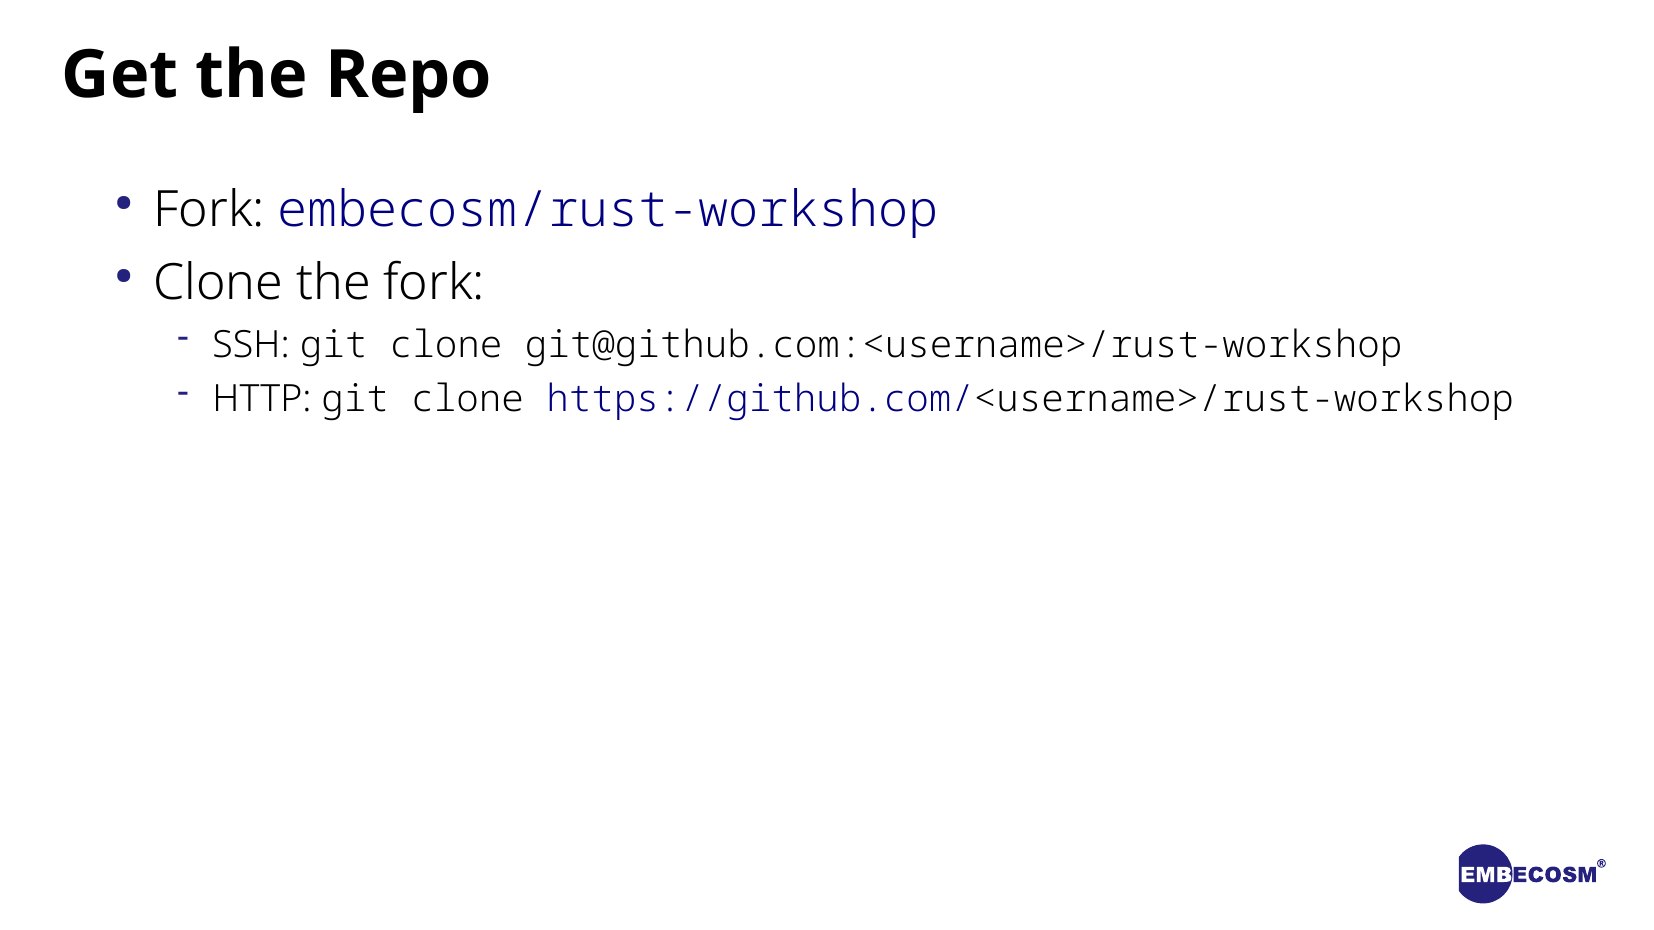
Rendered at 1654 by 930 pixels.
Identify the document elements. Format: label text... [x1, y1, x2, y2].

title Get the Repo [47, 26, 1606, 178]
list Fork: embecosm/rust-workshop Clone the fork: SSH: git clone git@github.com:<username>/rust-workshop HTTP: git clone https://github.com/<username>/rust-workshop [94, 177, 1559, 845]
